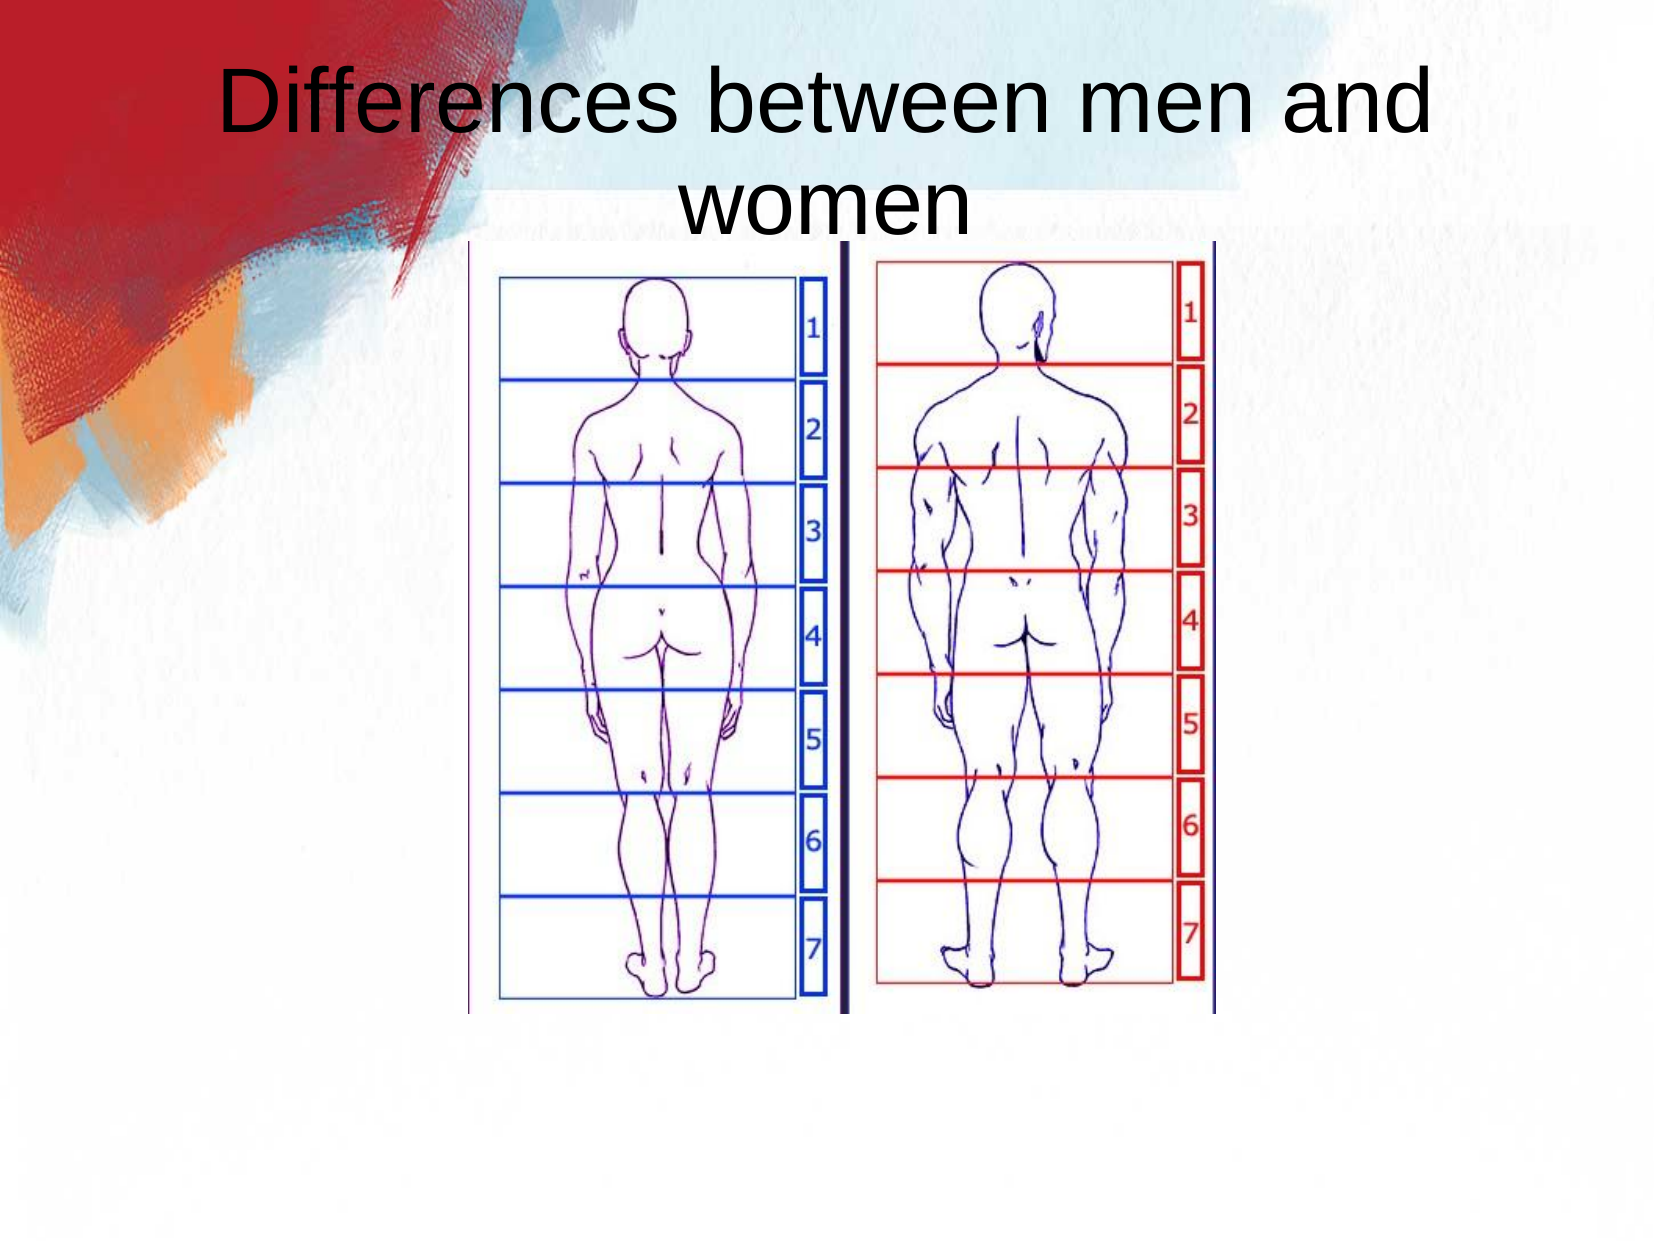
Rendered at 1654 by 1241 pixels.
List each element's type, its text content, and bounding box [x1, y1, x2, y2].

picture [0, 0, 1654, 1241]
title Differences between men and women [82, 49, 1571, 257]
